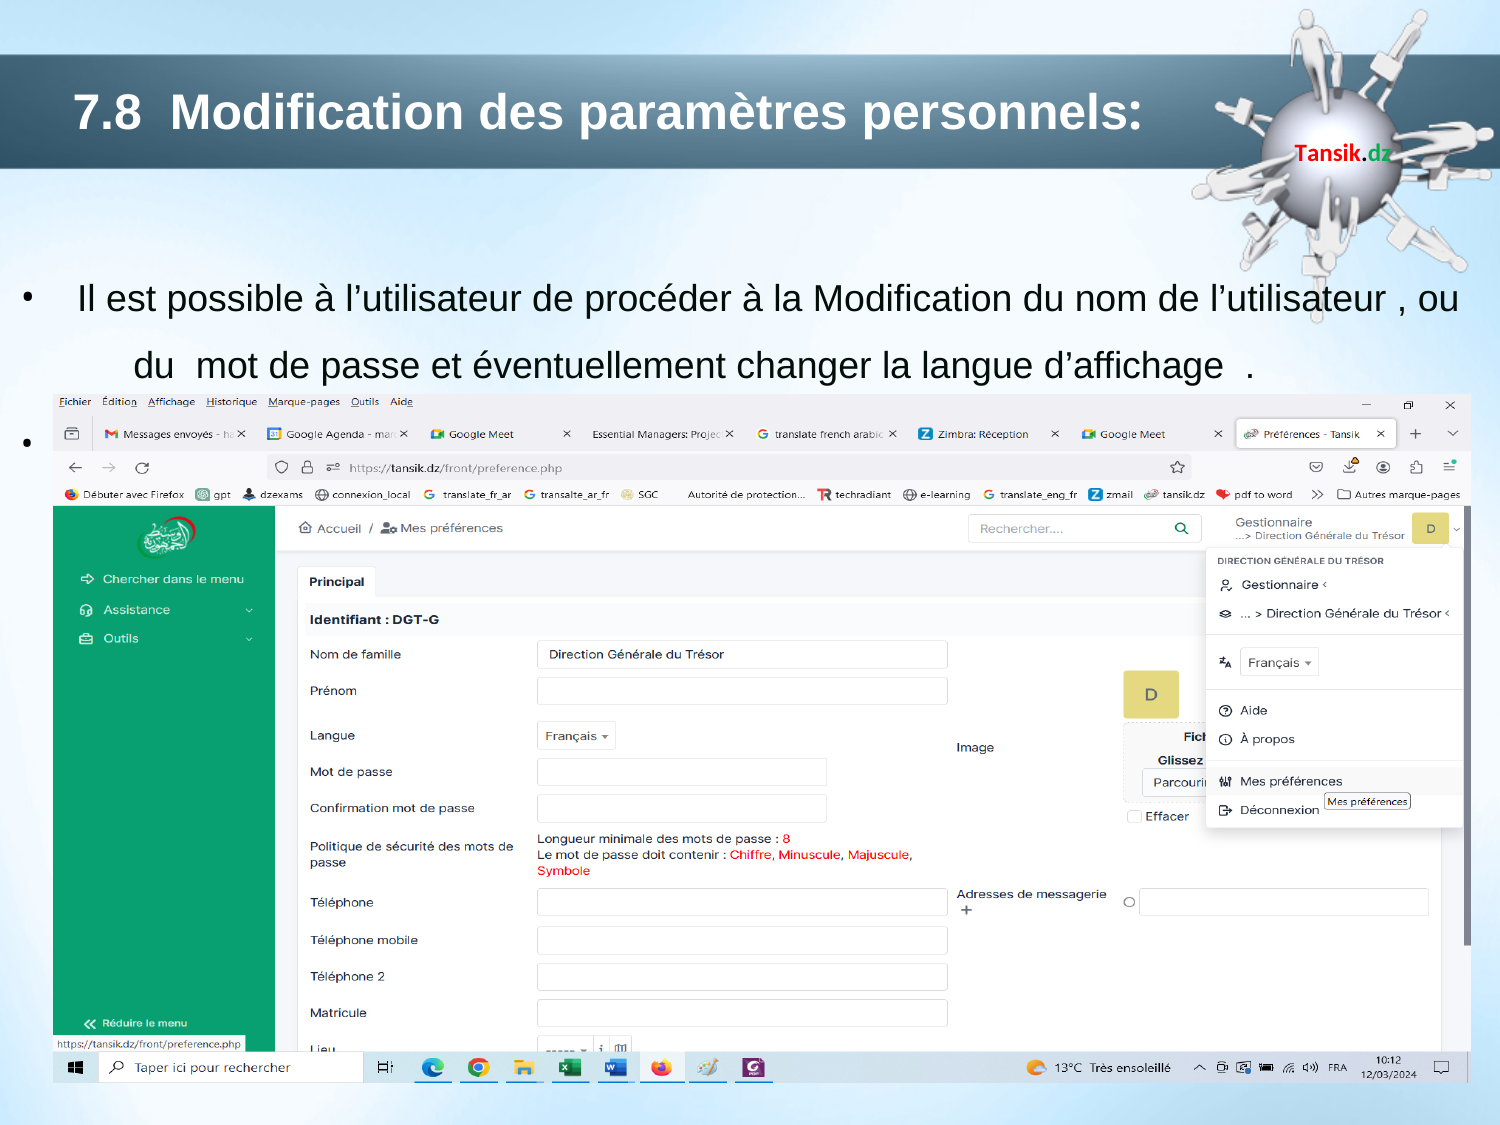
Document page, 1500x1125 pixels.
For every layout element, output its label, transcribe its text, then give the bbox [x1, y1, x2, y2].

picture [53, 394, 1500, 1090]
text_box Tansik.dz [1279, 128, 1422, 185]
title 7.8 Modification des paramètres personnels: [57, 50, 1195, 168]
text_box Il est possible à l’utilisateur de procéder à la Modification du nom de l’utilisateur , ou du mot de passe et éventuellement changer la langue d’affichage . [5, 243, 1500, 1075]
